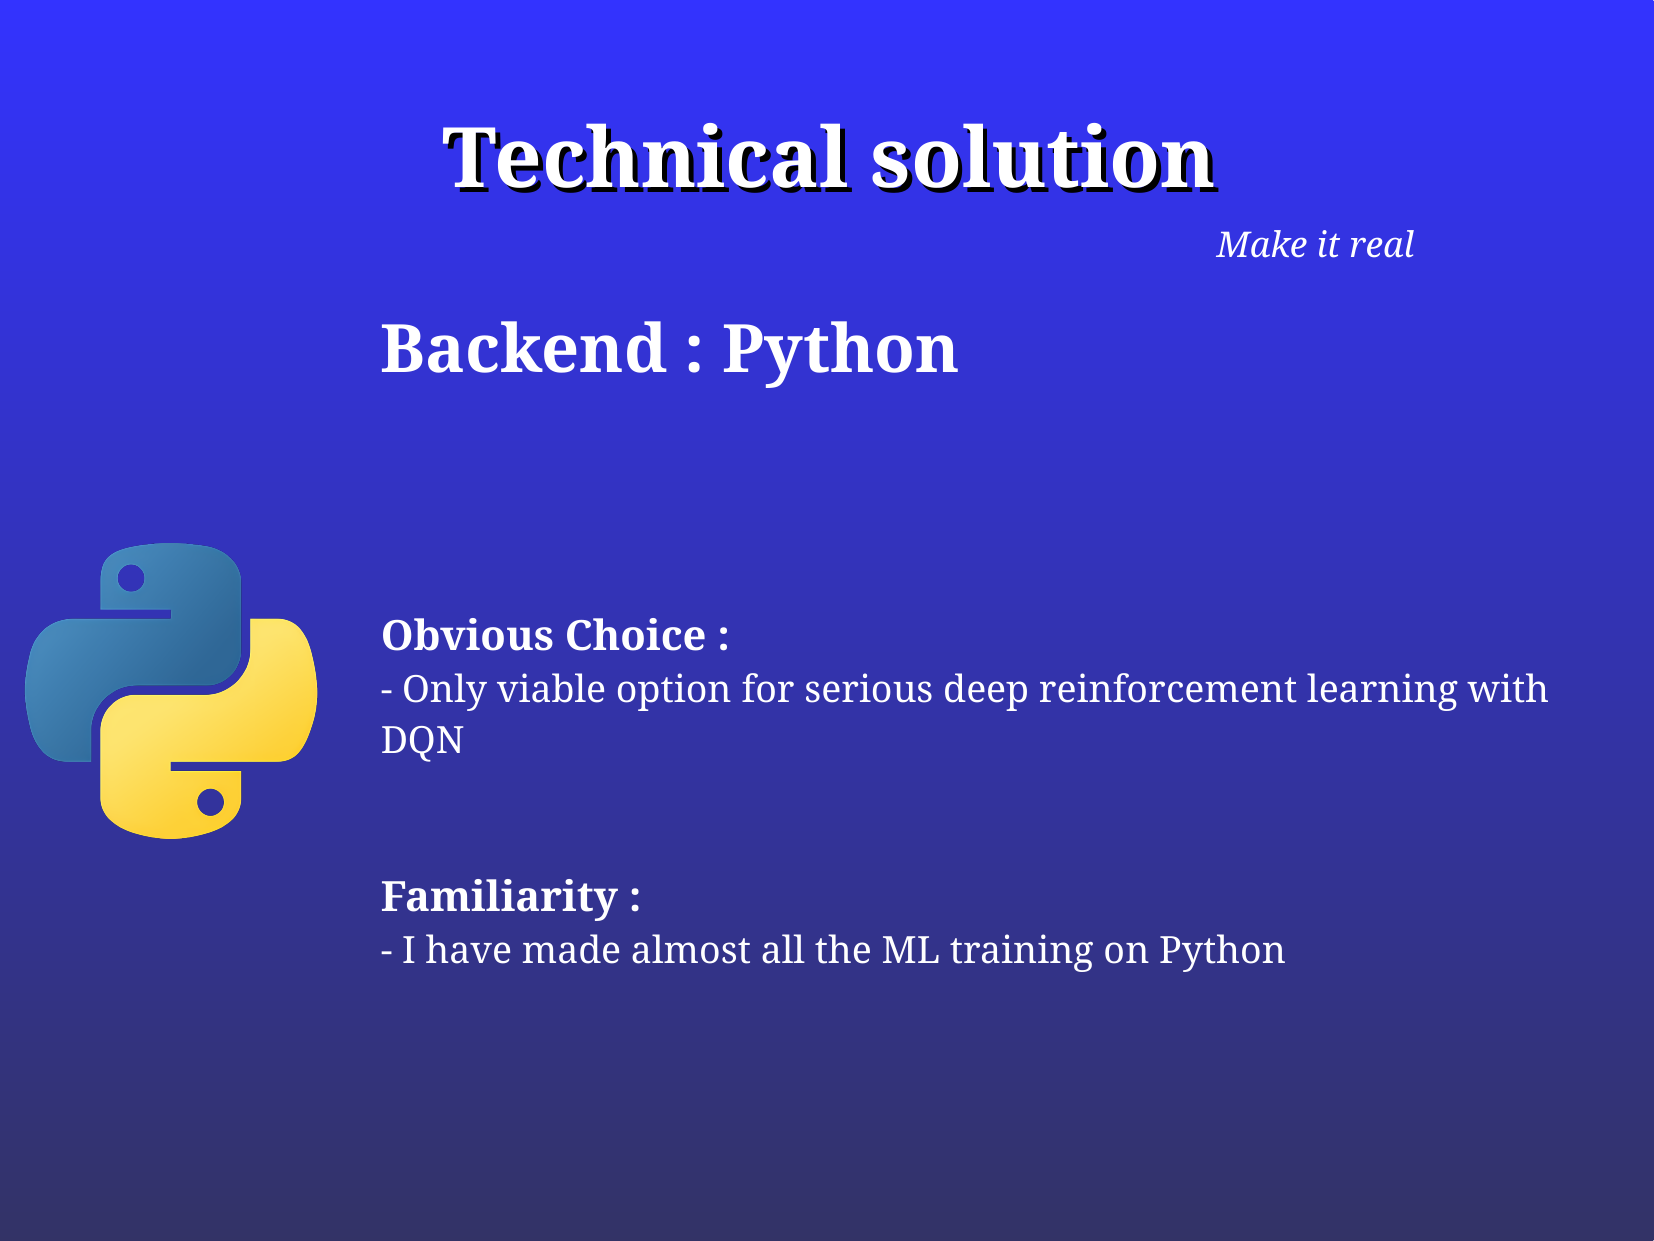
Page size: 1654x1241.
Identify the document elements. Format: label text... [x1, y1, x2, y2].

text_box Backend : Python Obvious Choice : - Only viable option for serious deep reinforcement learning with DQN Familiarity : - I have made almost all the ML training on Python [366, 293, 1654, 831]
picture [23, 543, 319, 839]
text_box Make it real [696, 225, 1465, 304]
text_box Technical solution [0, 91, 1654, 225]
